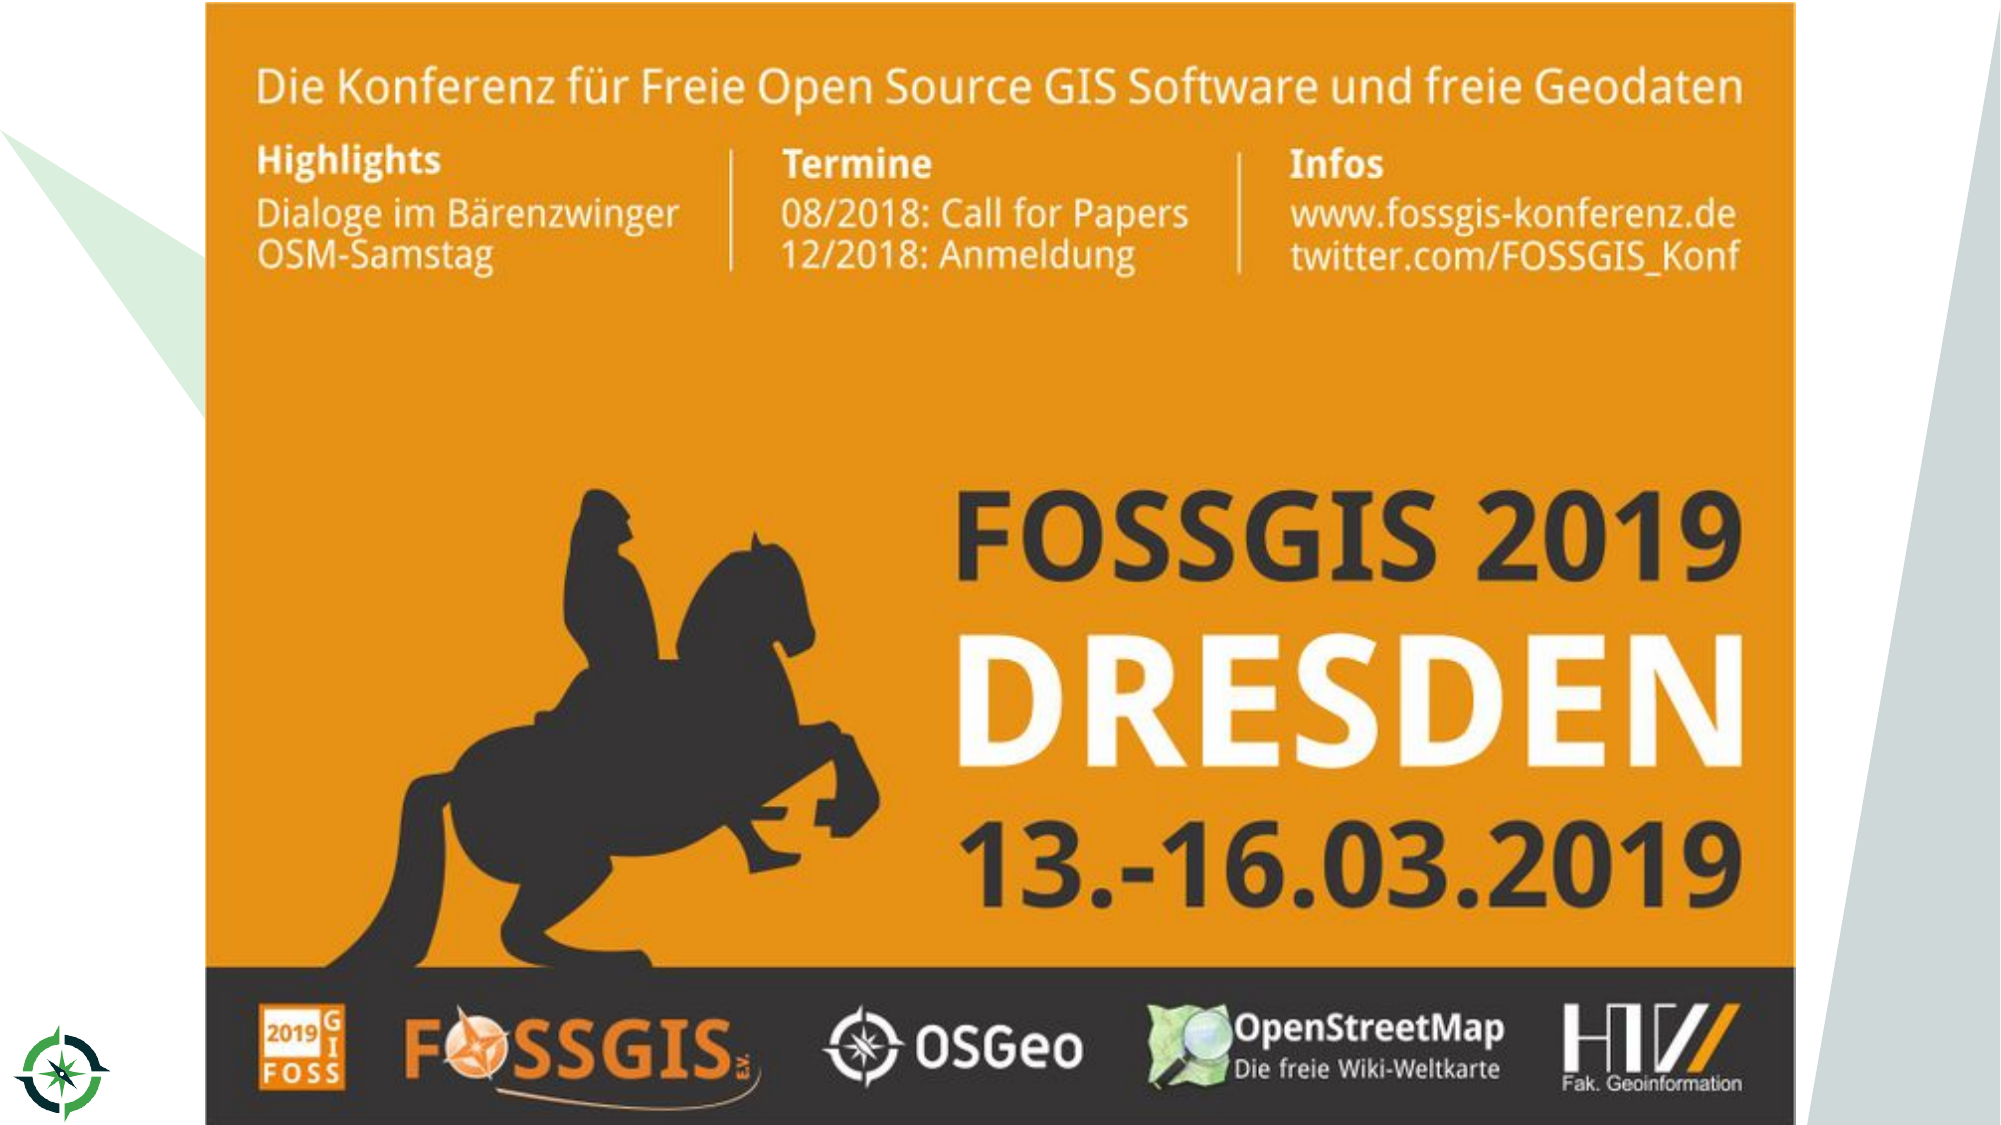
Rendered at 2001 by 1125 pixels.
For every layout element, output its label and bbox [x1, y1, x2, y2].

picture [12, 1024, 111, 1123]
picture [205, 2, 1796, 1125]
